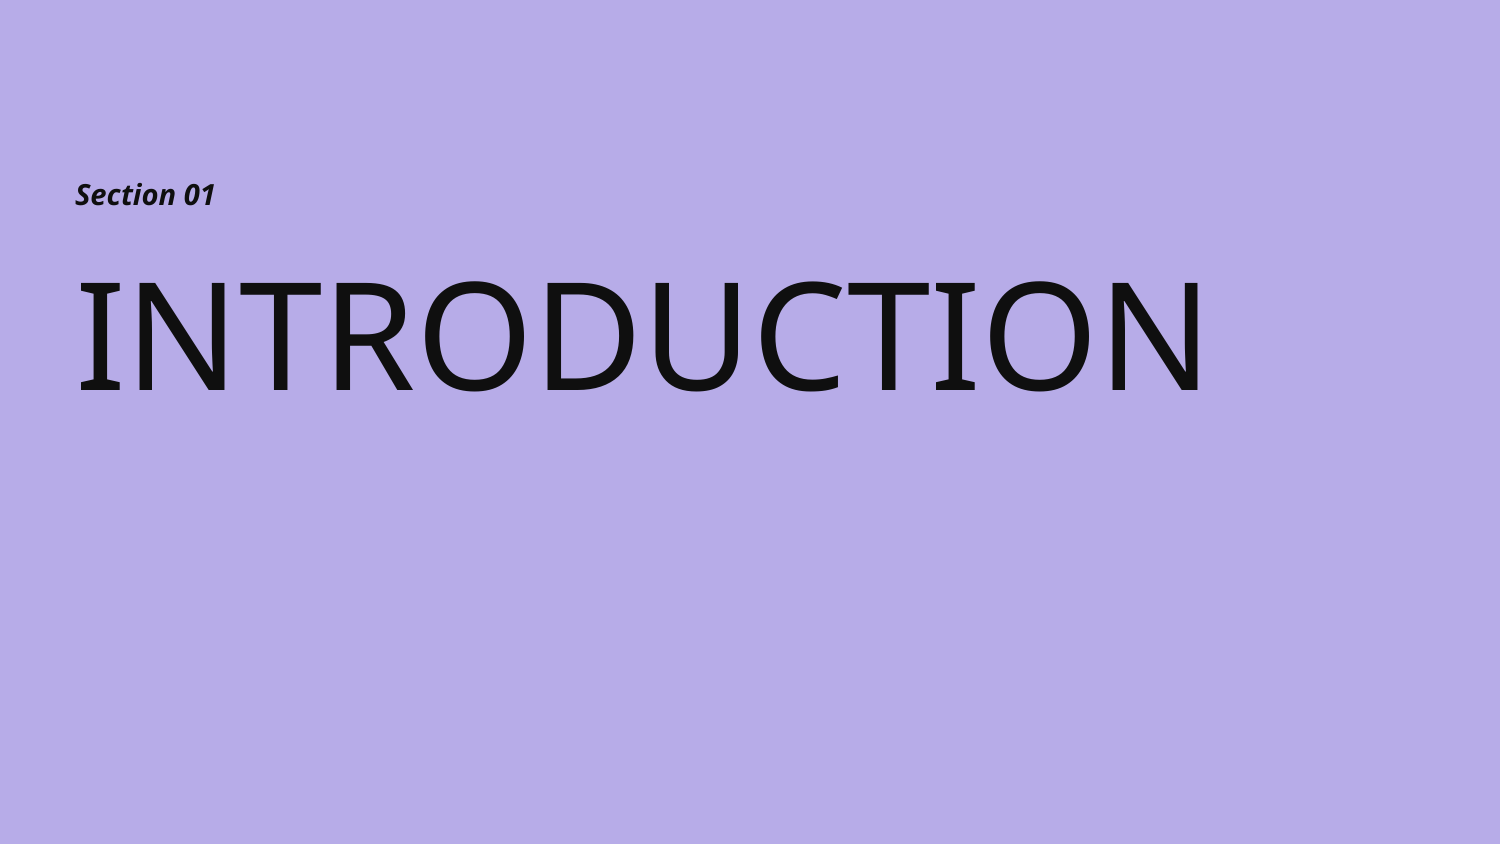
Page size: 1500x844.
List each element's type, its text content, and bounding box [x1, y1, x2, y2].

title INTRODUCTION [822, 268, 1425, 422]
subtitle Section 01 [75, 171, 822, 661]
